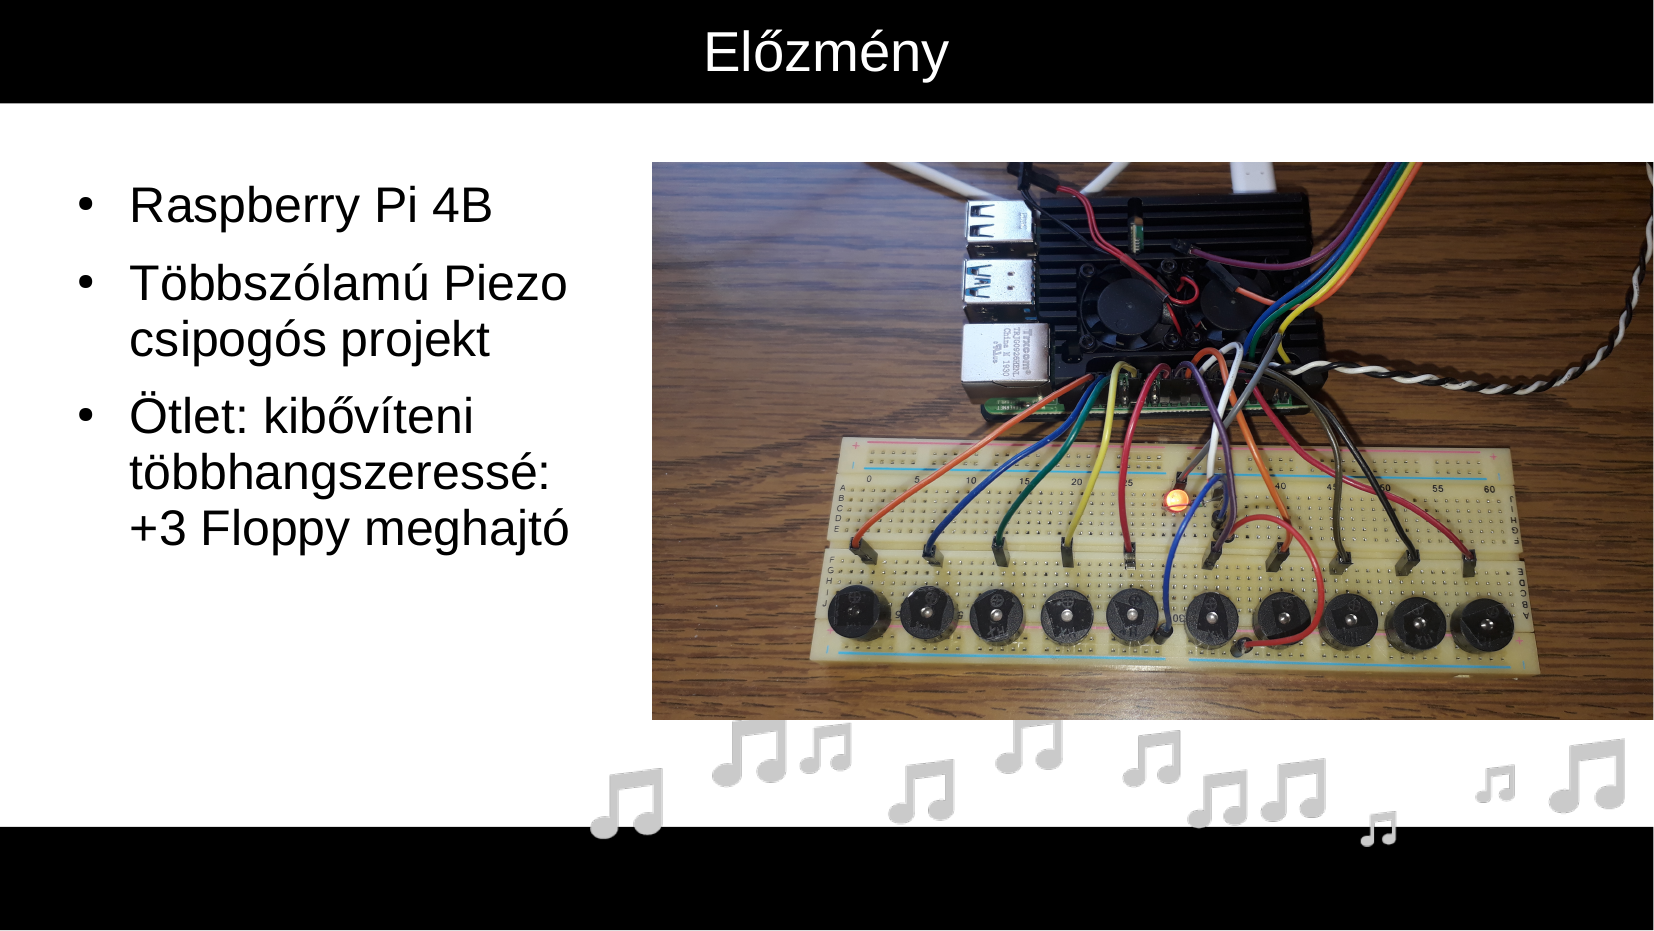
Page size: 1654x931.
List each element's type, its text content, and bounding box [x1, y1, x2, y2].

picture [652, 162, 1654, 721]
title Előzmény [59, 6, 1595, 98]
list Raspberry Pi 4B Többszólamú Piezo csipogós projekt Ötlet: kibővíteni többhangszeressé: +3 Floppy meghajtó [59, 177, 631, 768]
